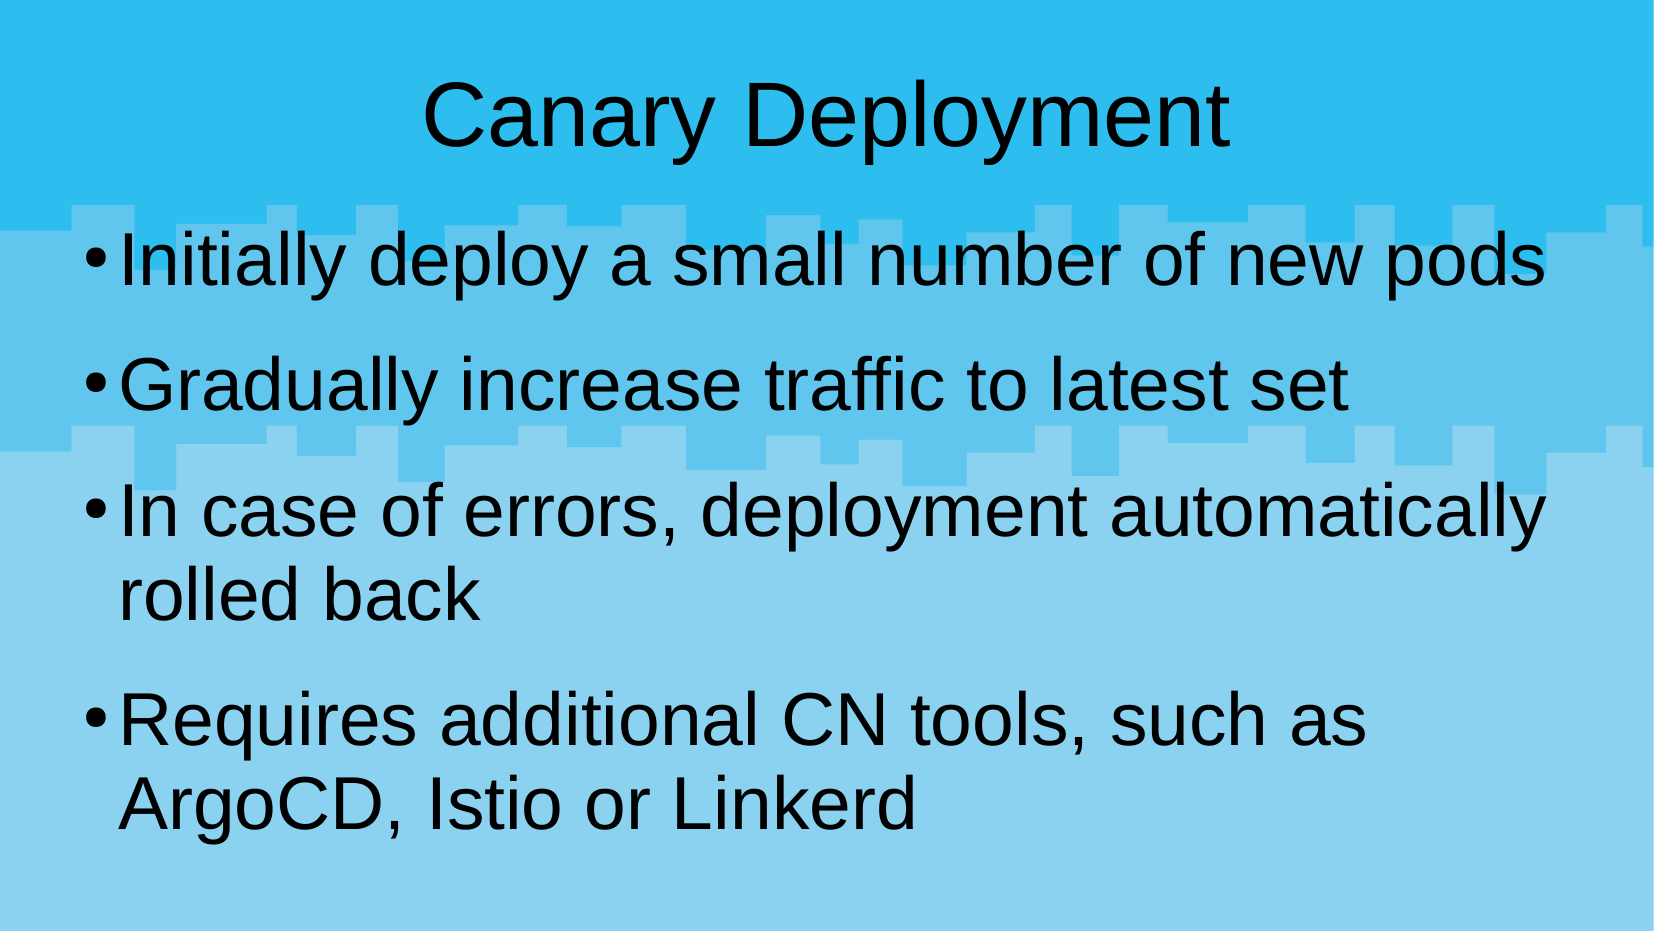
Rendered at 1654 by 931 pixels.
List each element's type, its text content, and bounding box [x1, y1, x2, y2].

subtitle Initially deploy a small number of new pods Gradually increase traffic to latest set In case of errors, deployment automatically rolled back Requires additional CN tools, such as ArgoCD, Istio or Linkerd [82, 217, 1571, 846]
picture [0, 0, 1654, 931]
title Canary Deployment [82, 37, 1571, 193]
